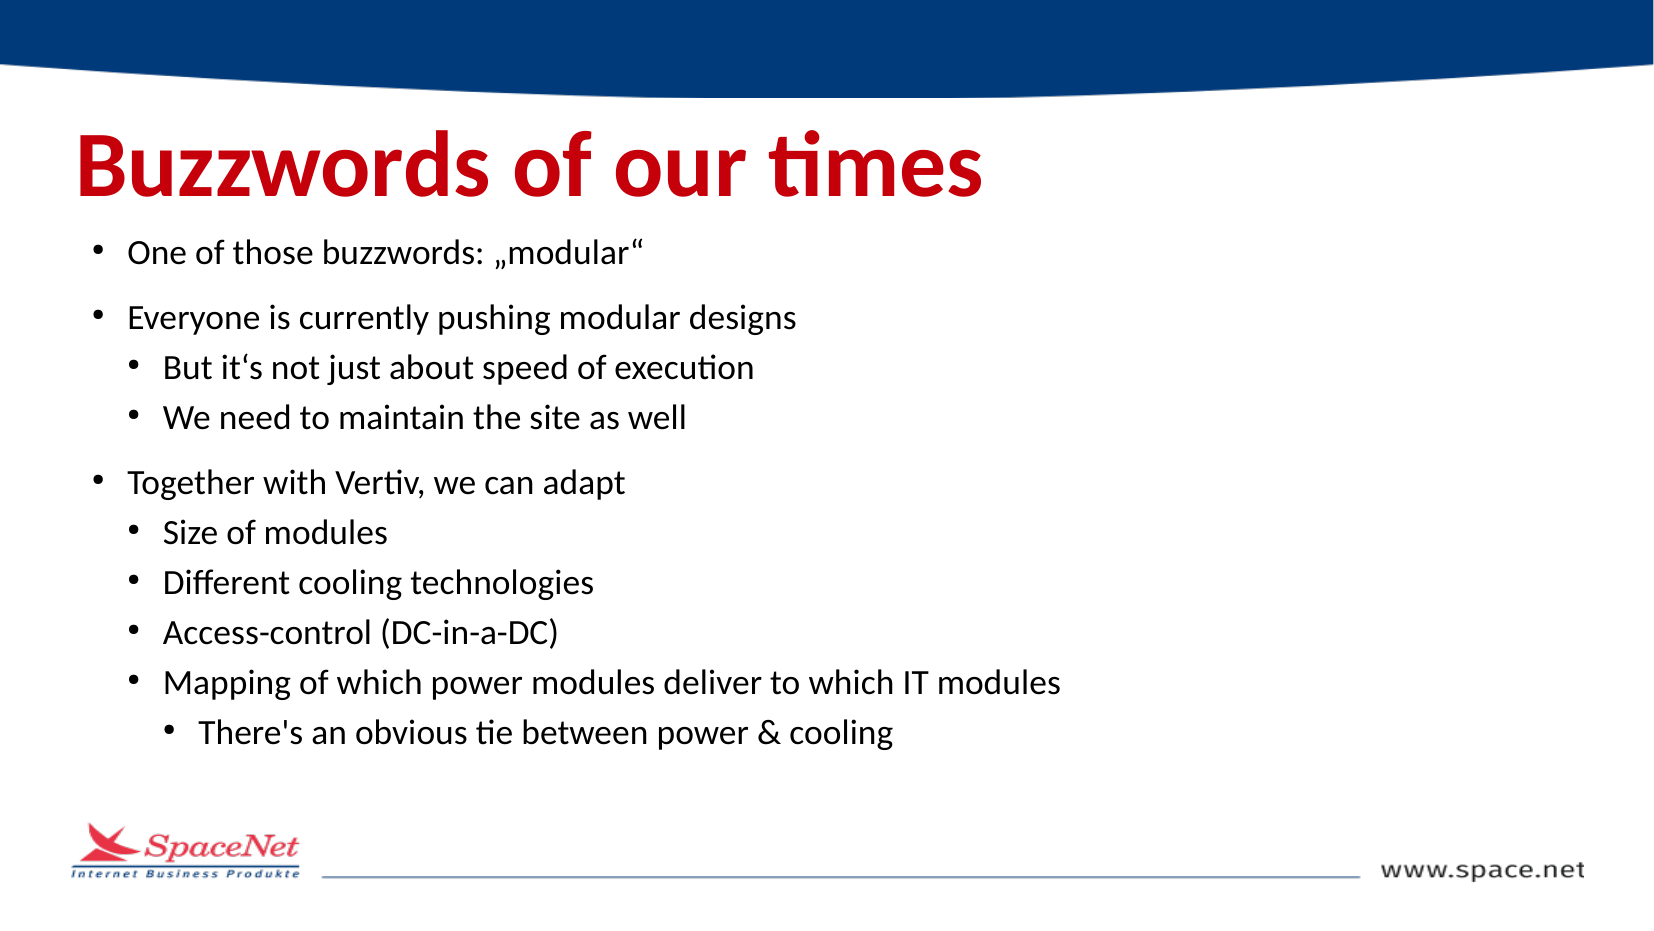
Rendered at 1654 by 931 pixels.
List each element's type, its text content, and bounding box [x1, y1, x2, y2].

text_box Buzzwords of our times [60, 95, 1576, 223]
text_box One of those buzzwords: „modular“ Everyone is currently pushing modular designs But it‘s not just about speed of execution We need to maintain the site as well Together with Vertiv, we can adapt Size of modules Different cooling technologies Access-control (DC-in-a-DC) Mapping of which power modules deliver to which IT modules There's an obvious tie between power & cooling [77, 223, 1576, 760]
